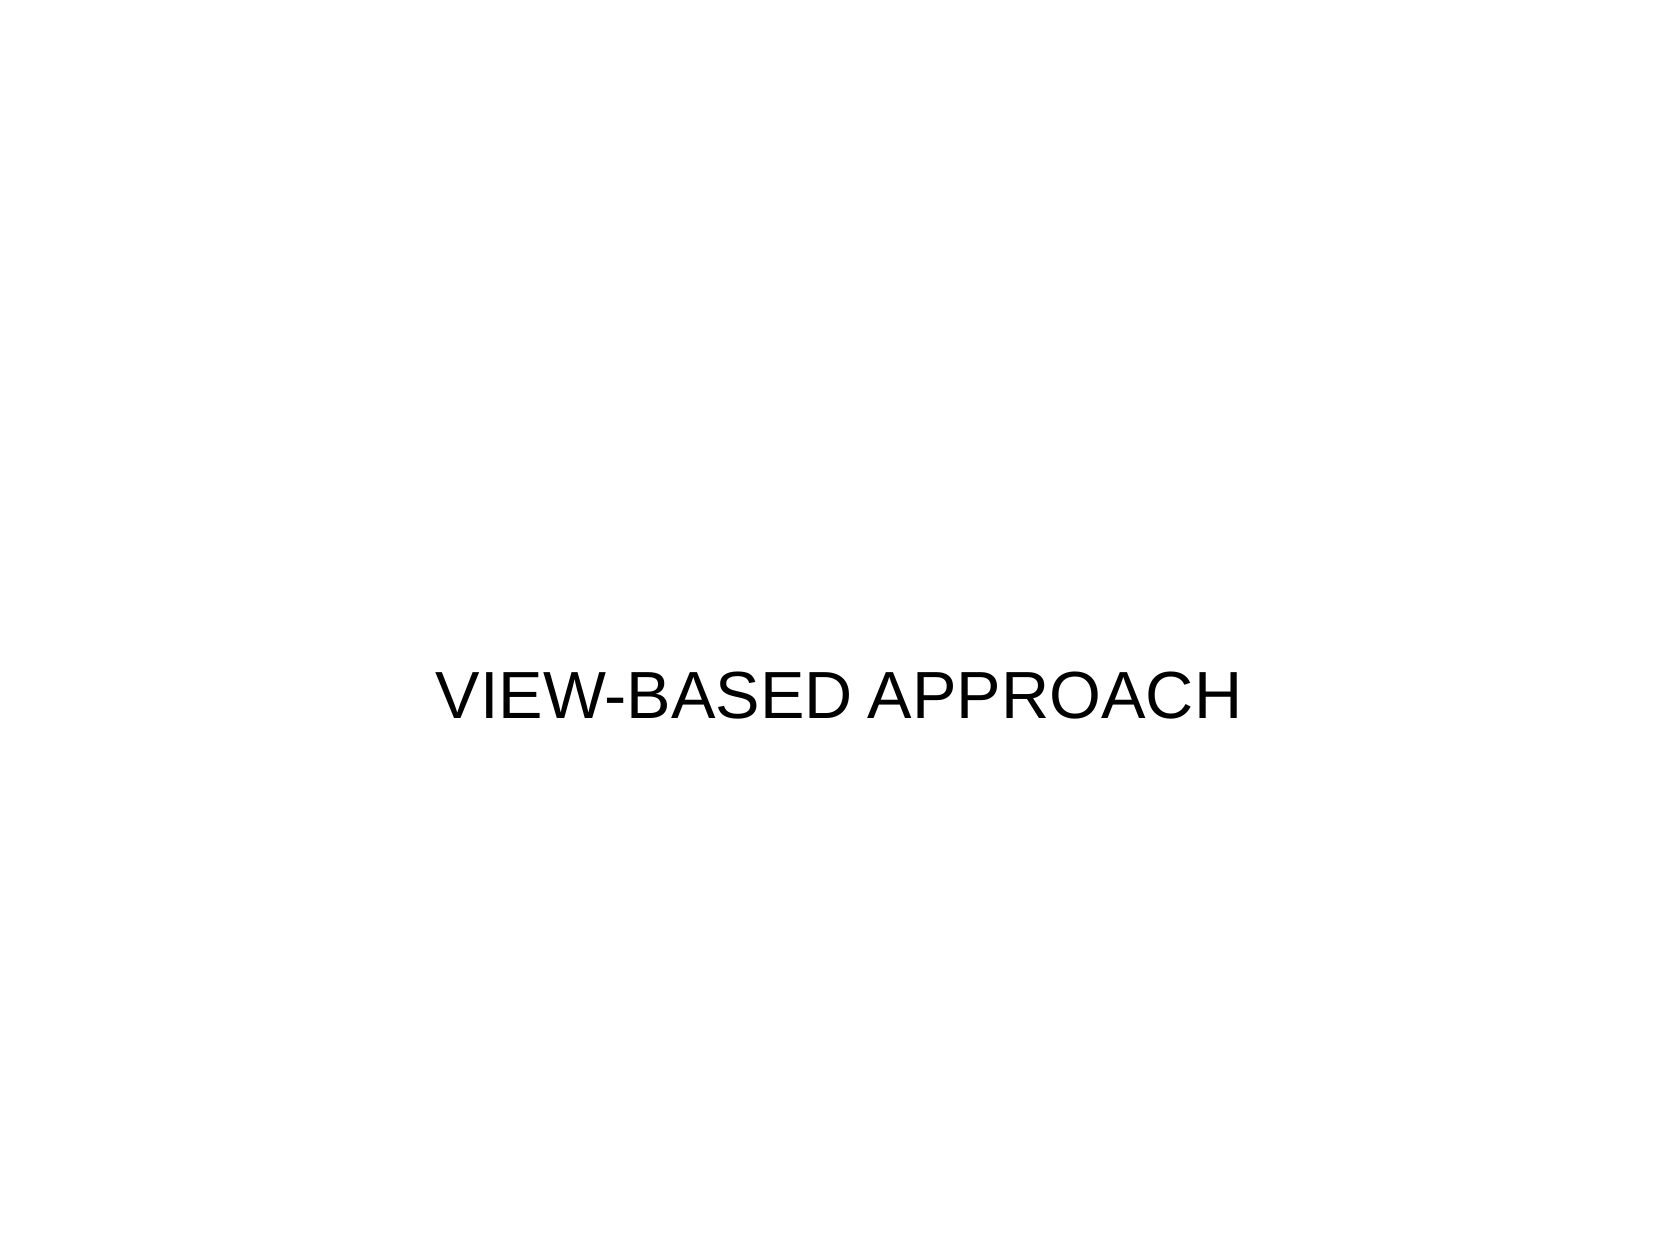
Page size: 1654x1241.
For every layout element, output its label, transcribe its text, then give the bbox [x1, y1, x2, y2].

subtitle VIEW-BASED APPROACH [25, 226, 1654, 1166]
